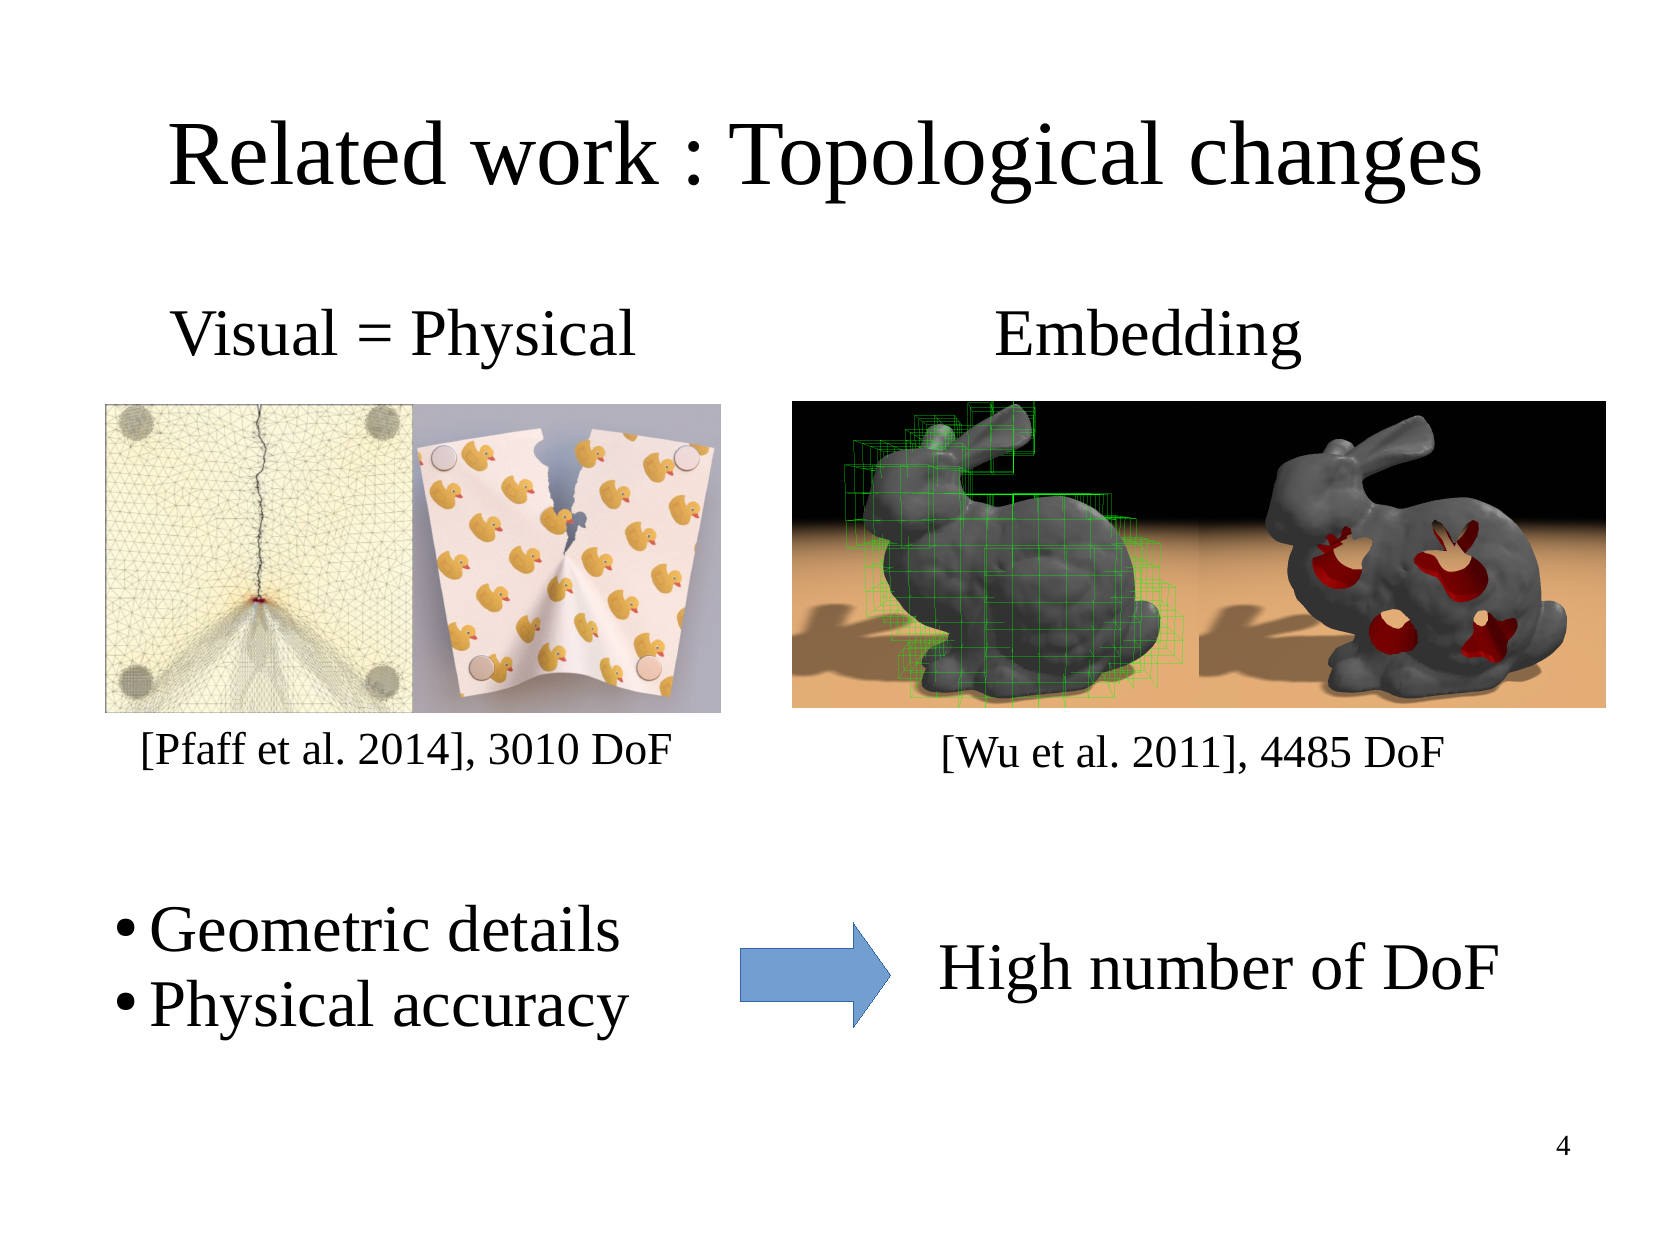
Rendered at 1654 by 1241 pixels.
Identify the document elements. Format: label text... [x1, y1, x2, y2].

title Related work : Topological changes [72, 49, 1582, 257]
picture [792, 401, 1606, 708]
picture [105, 404, 721, 713]
text_box [Wu et al. 2011], 4485 DoF [925, 719, 1473, 786]
text_box Visual = Physical [154, 288, 672, 378]
text_box Embedding [979, 288, 1419, 378]
text_box High number of DoF [924, 922, 1591, 1028]
text_box [Pfaff et al. 2014], 3010 DoF [125, 716, 701, 783]
text_box [740, 922, 891, 1028]
text_box Geometric details Physical accuracy [99, 885, 741, 1066]
